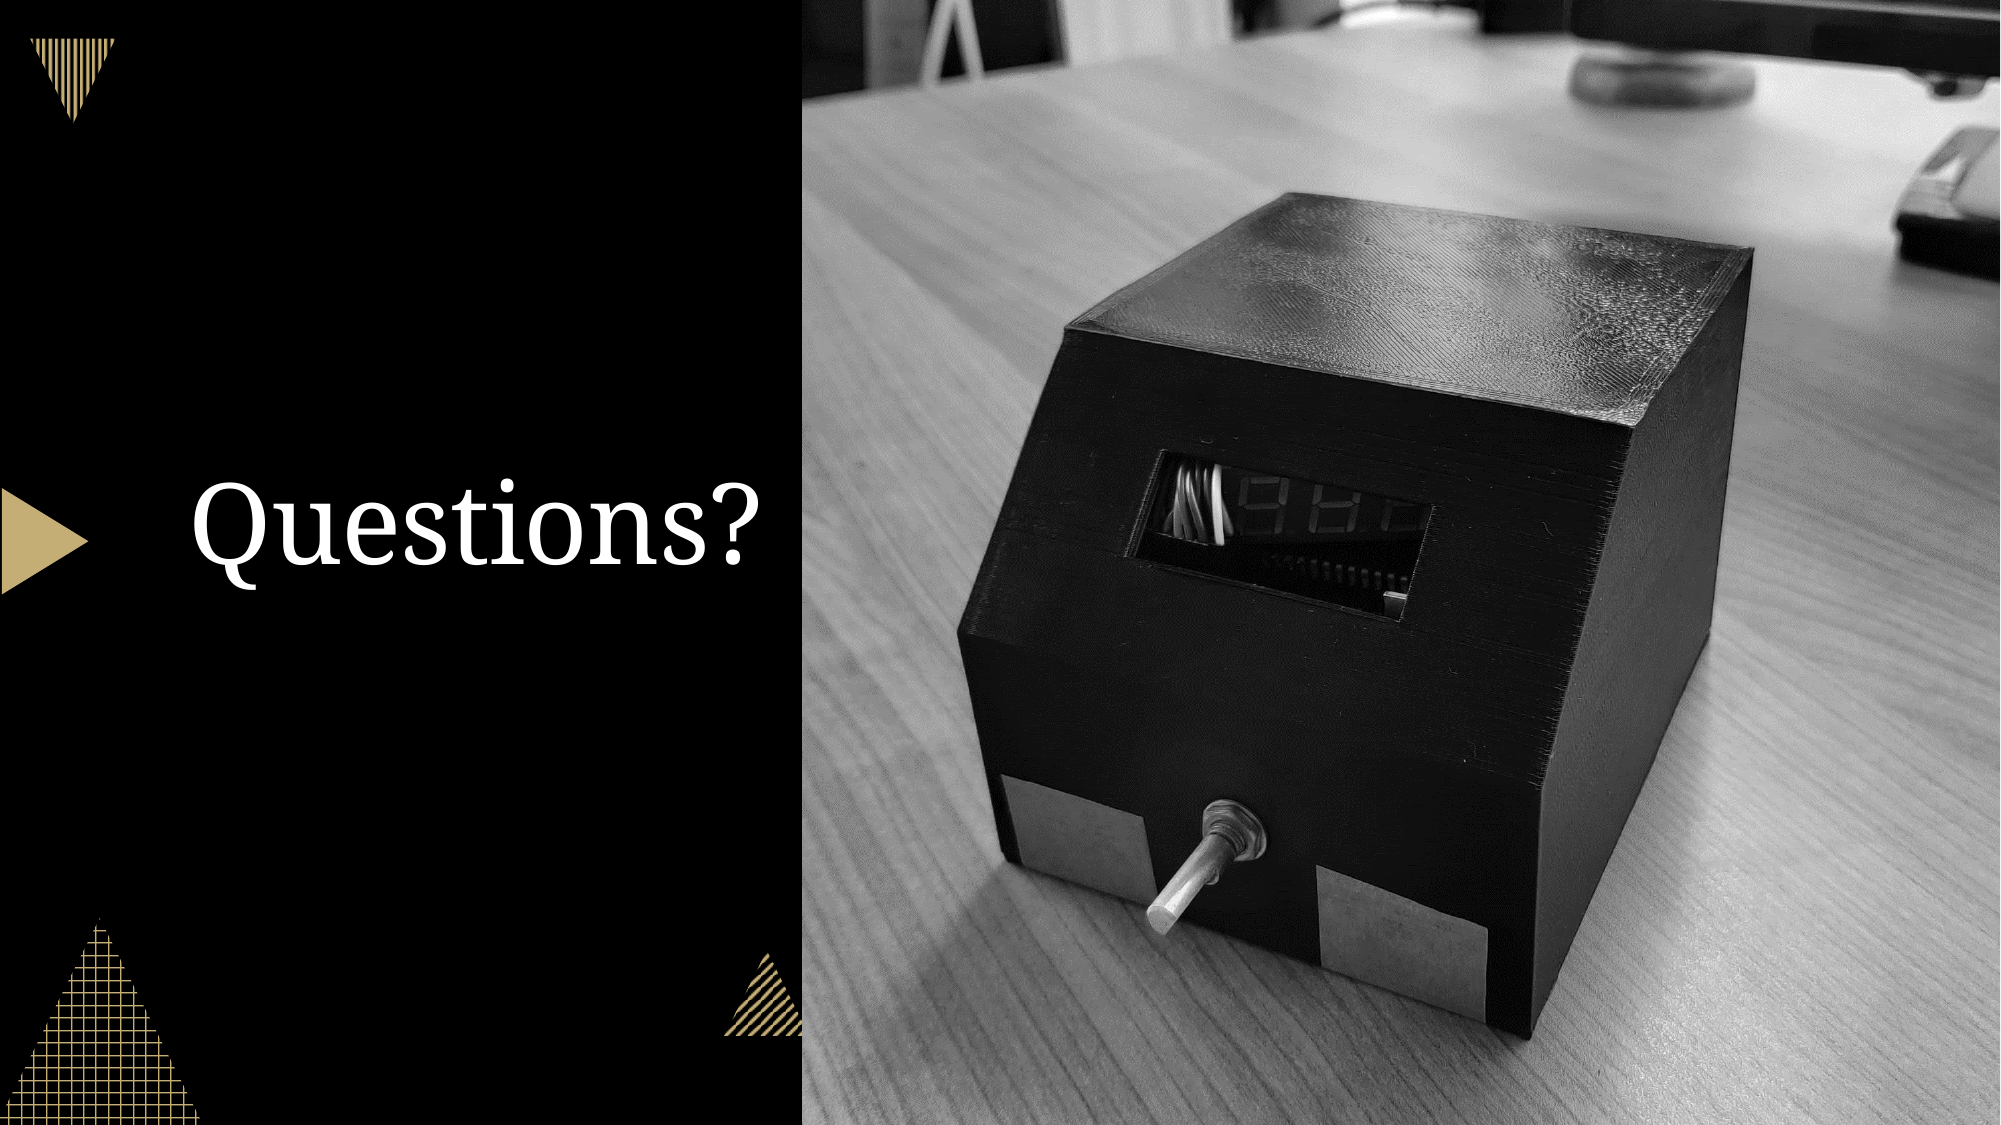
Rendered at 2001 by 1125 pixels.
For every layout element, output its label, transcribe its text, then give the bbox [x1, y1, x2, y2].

title Questions? [173, 301, 802, 597]
picture [802, 0, 2000, 1125]
